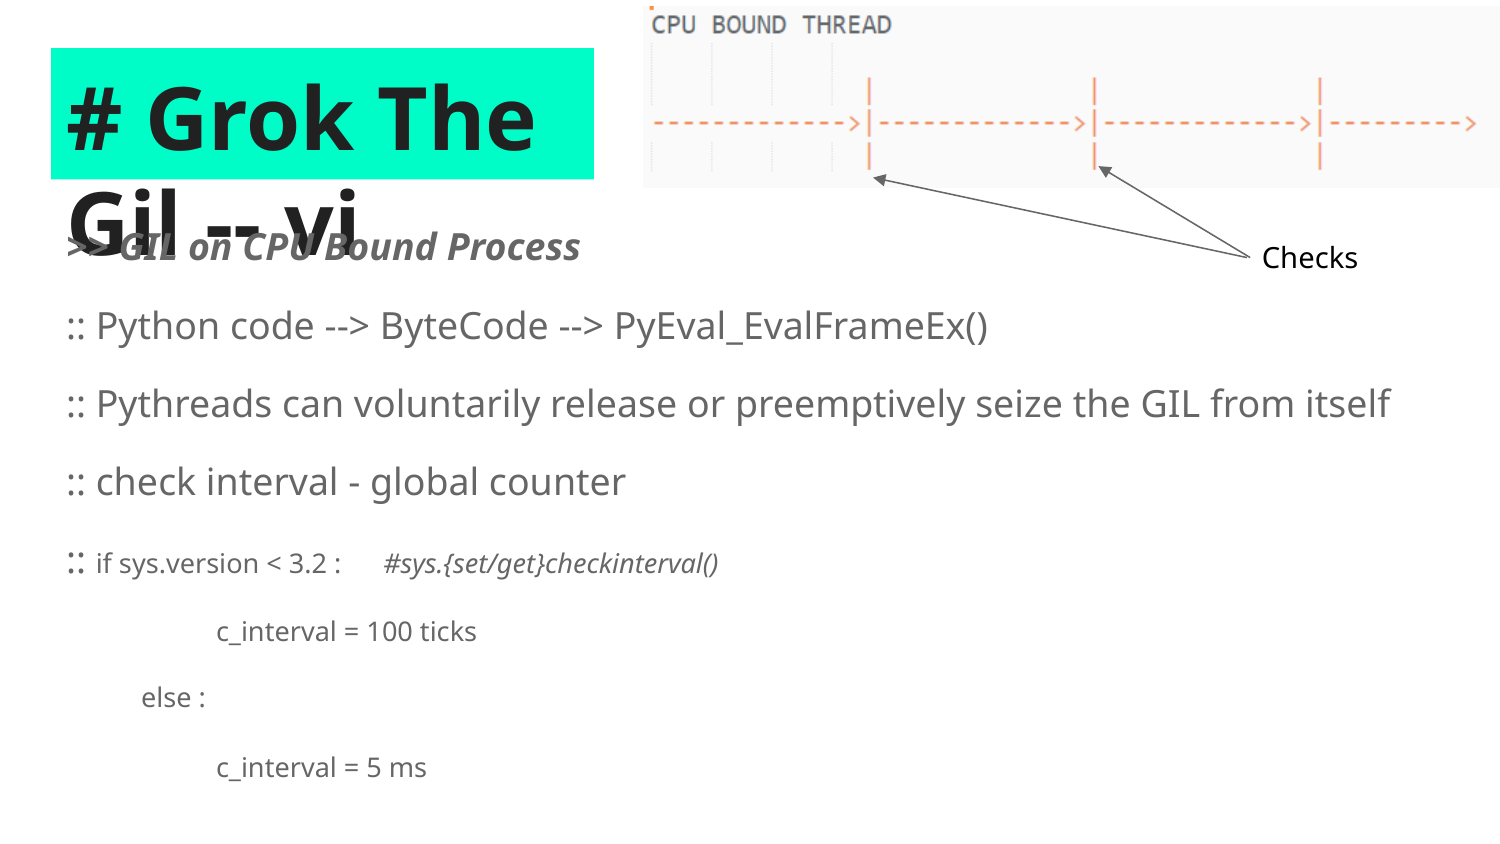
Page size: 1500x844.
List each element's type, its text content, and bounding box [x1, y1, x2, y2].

text_box Checks [1246, 224, 1412, 335]
title # Grok The Gil -- vi [51, 48, 594, 180]
list >> GIL on CPU Bound Process :: Python code --> ByteCode --> PyEval_EvalFrameEx() :: Pythreads can voluntarily release or preemptively seize the GIL from itself :: check interval - global counter :: if sys.version < 3.2 : #sys.{set/get}checkinterval() c_interval = 100 ticks else : c_interval = 5 ms [991, 201, 1242, 255]
list >> GIL on CPU Bound Process :: Python code --> ByteCode --> PyEval_EvalFrameEx() :: Pythreads can voluntarily release or preemptively seize the GIL from itself :: check interval - global counter :: if sys.version < 3.2 : #sys.{set/get}checkinterval() c_interval = 100 ticks else : c_interval = 5 ms [51, 201, 1449, 750]
picture [643, 6, 1500, 188]
